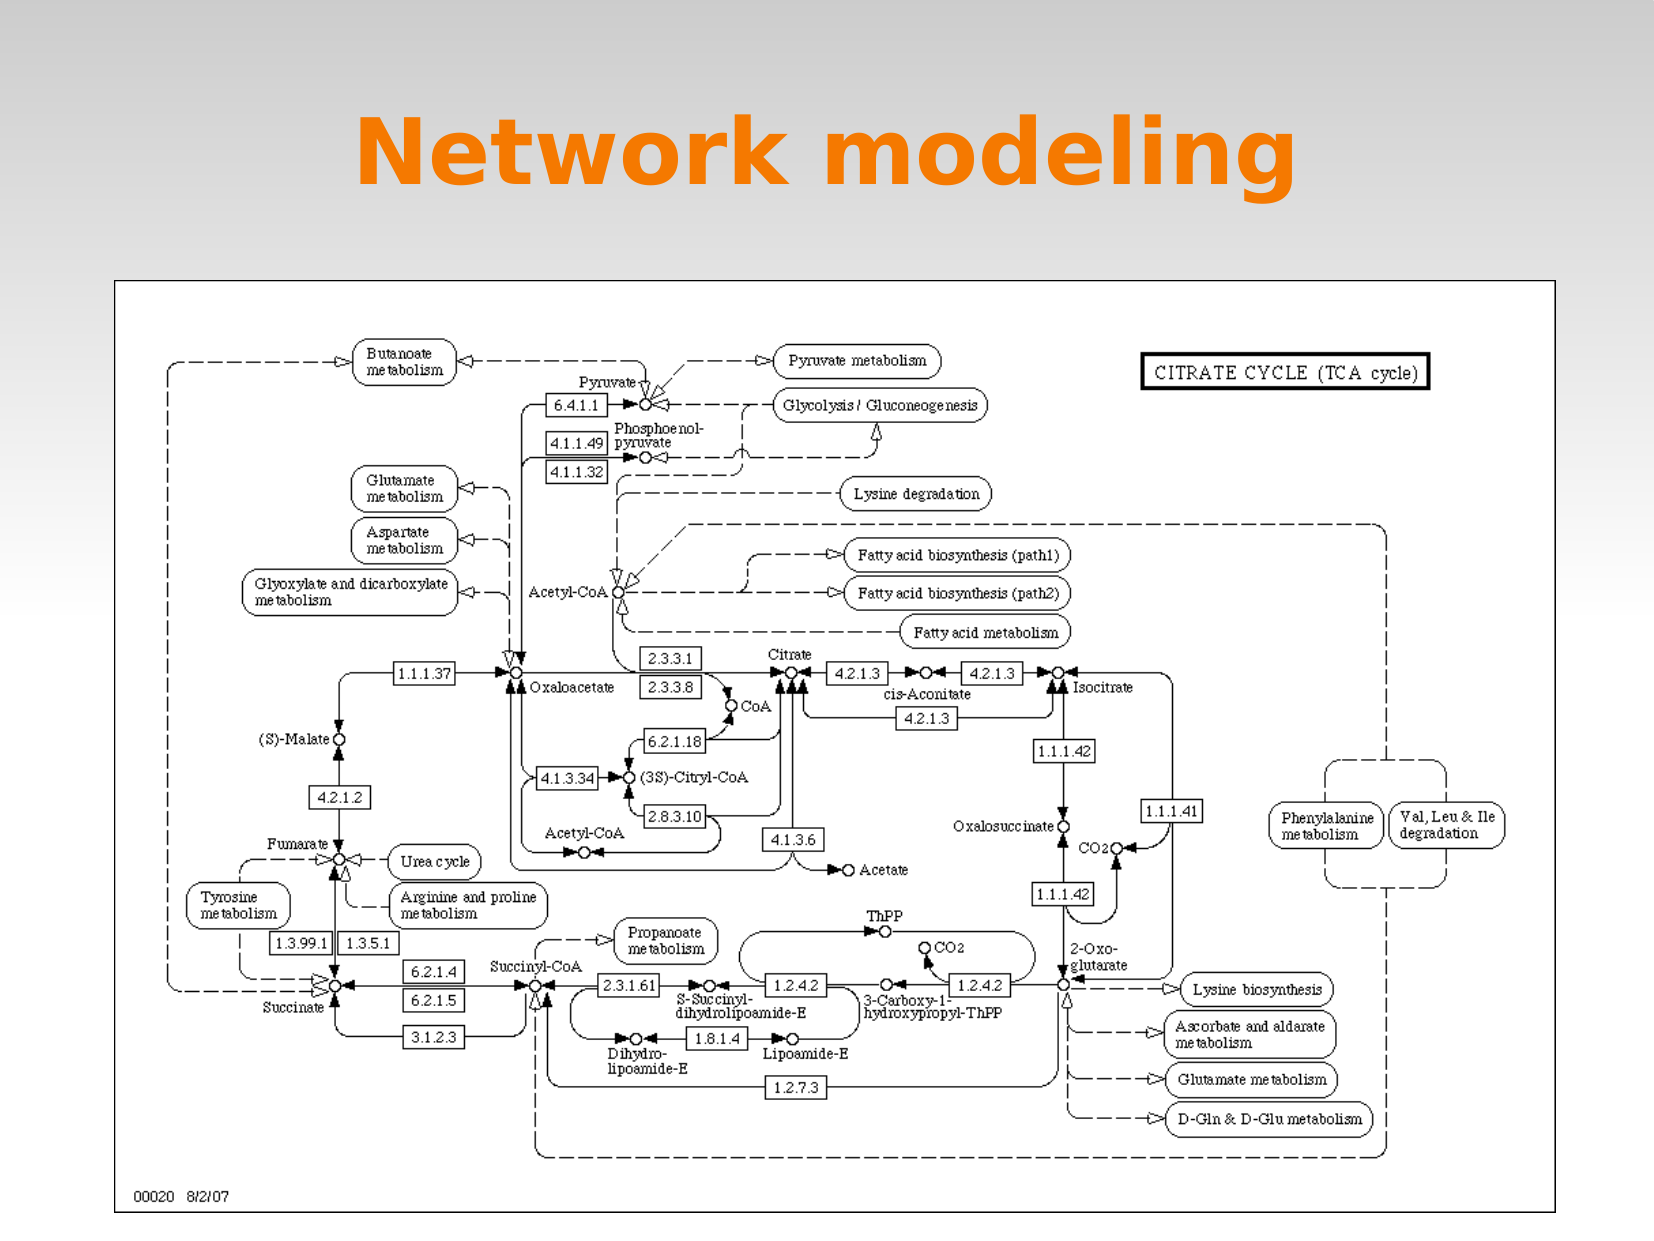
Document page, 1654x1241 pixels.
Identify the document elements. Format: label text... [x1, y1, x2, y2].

picture [114, 280, 1556, 1213]
title Network modeling [82, 56, 1571, 250]
